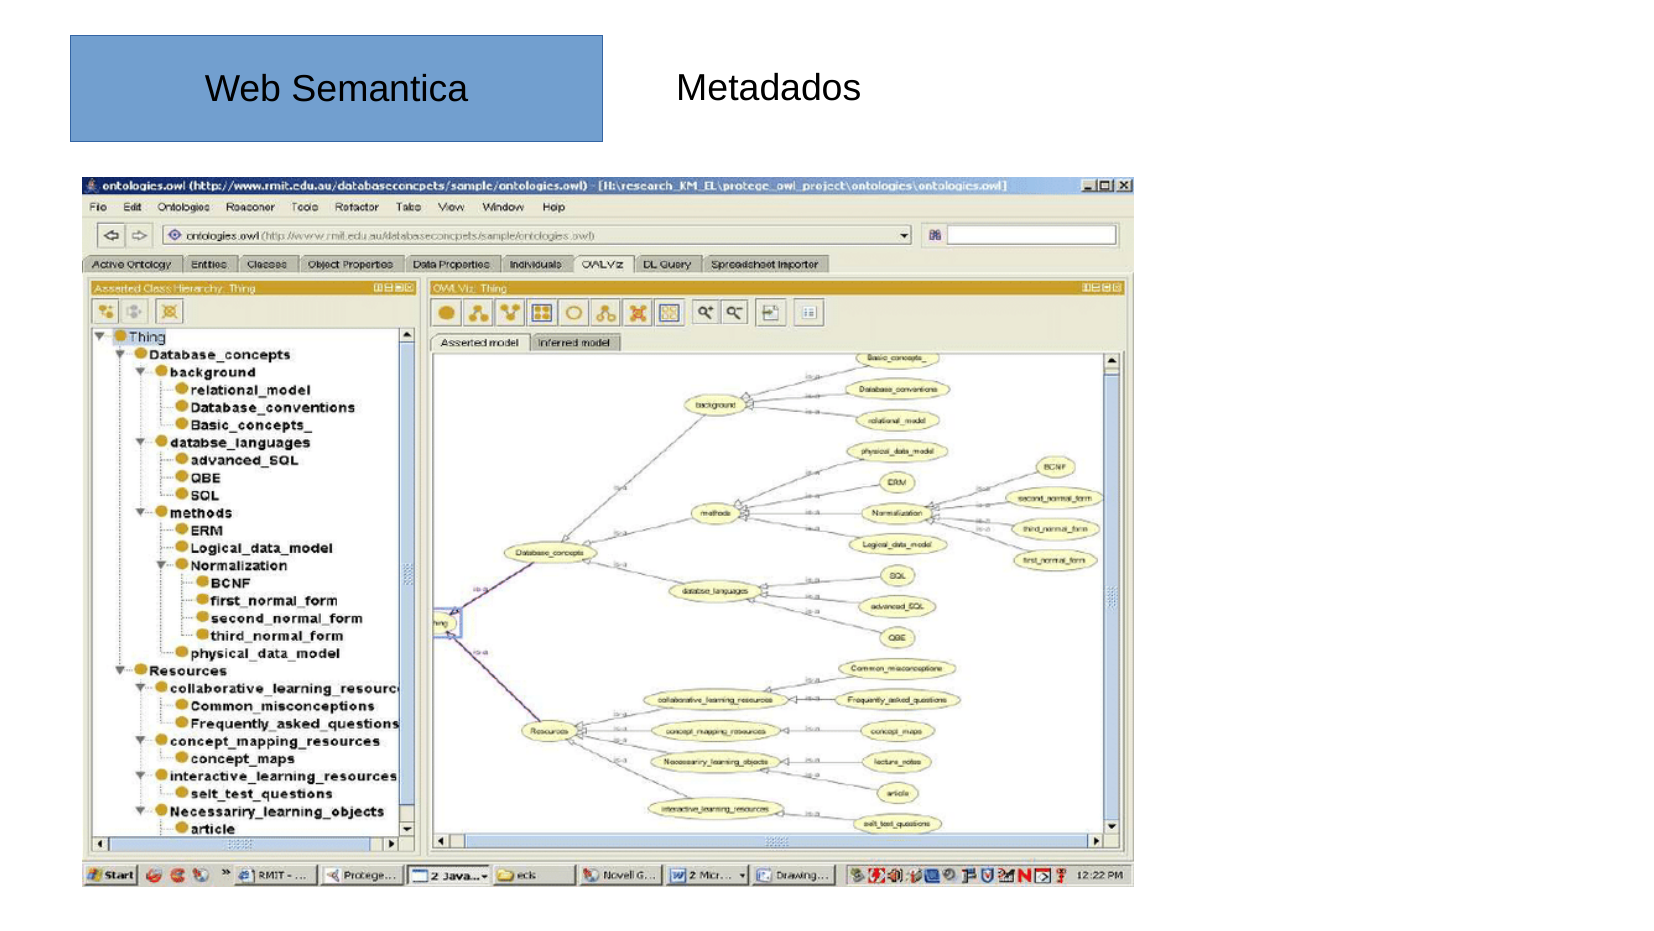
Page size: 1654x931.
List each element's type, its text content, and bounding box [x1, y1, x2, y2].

text_box Web Semantica [70, 35, 603, 142]
picture [82, 177, 1134, 888]
text_box Metadados [661, 59, 920, 116]
